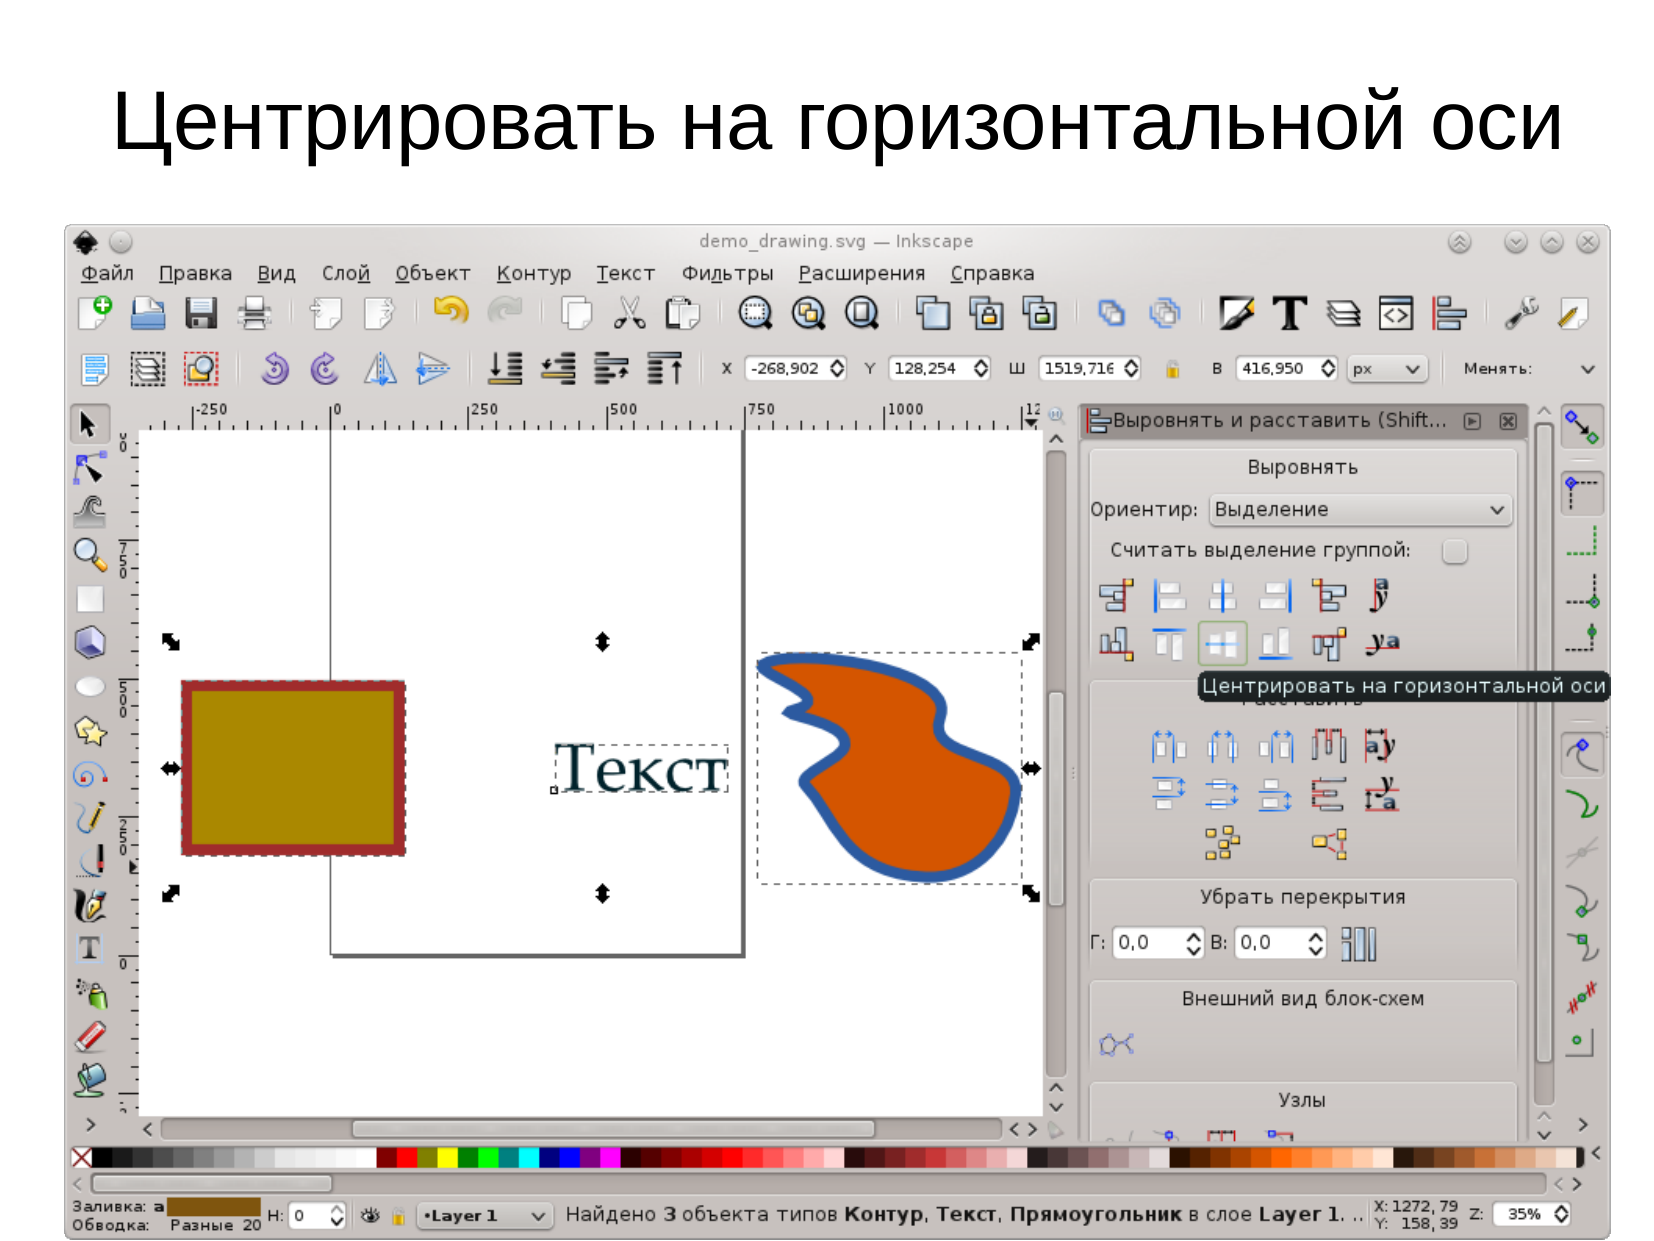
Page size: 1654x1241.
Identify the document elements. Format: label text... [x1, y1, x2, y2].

picture [64, 224, 1611, 1240]
title Центрировать на горизонтальной оси [94, 17, 1583, 224]
